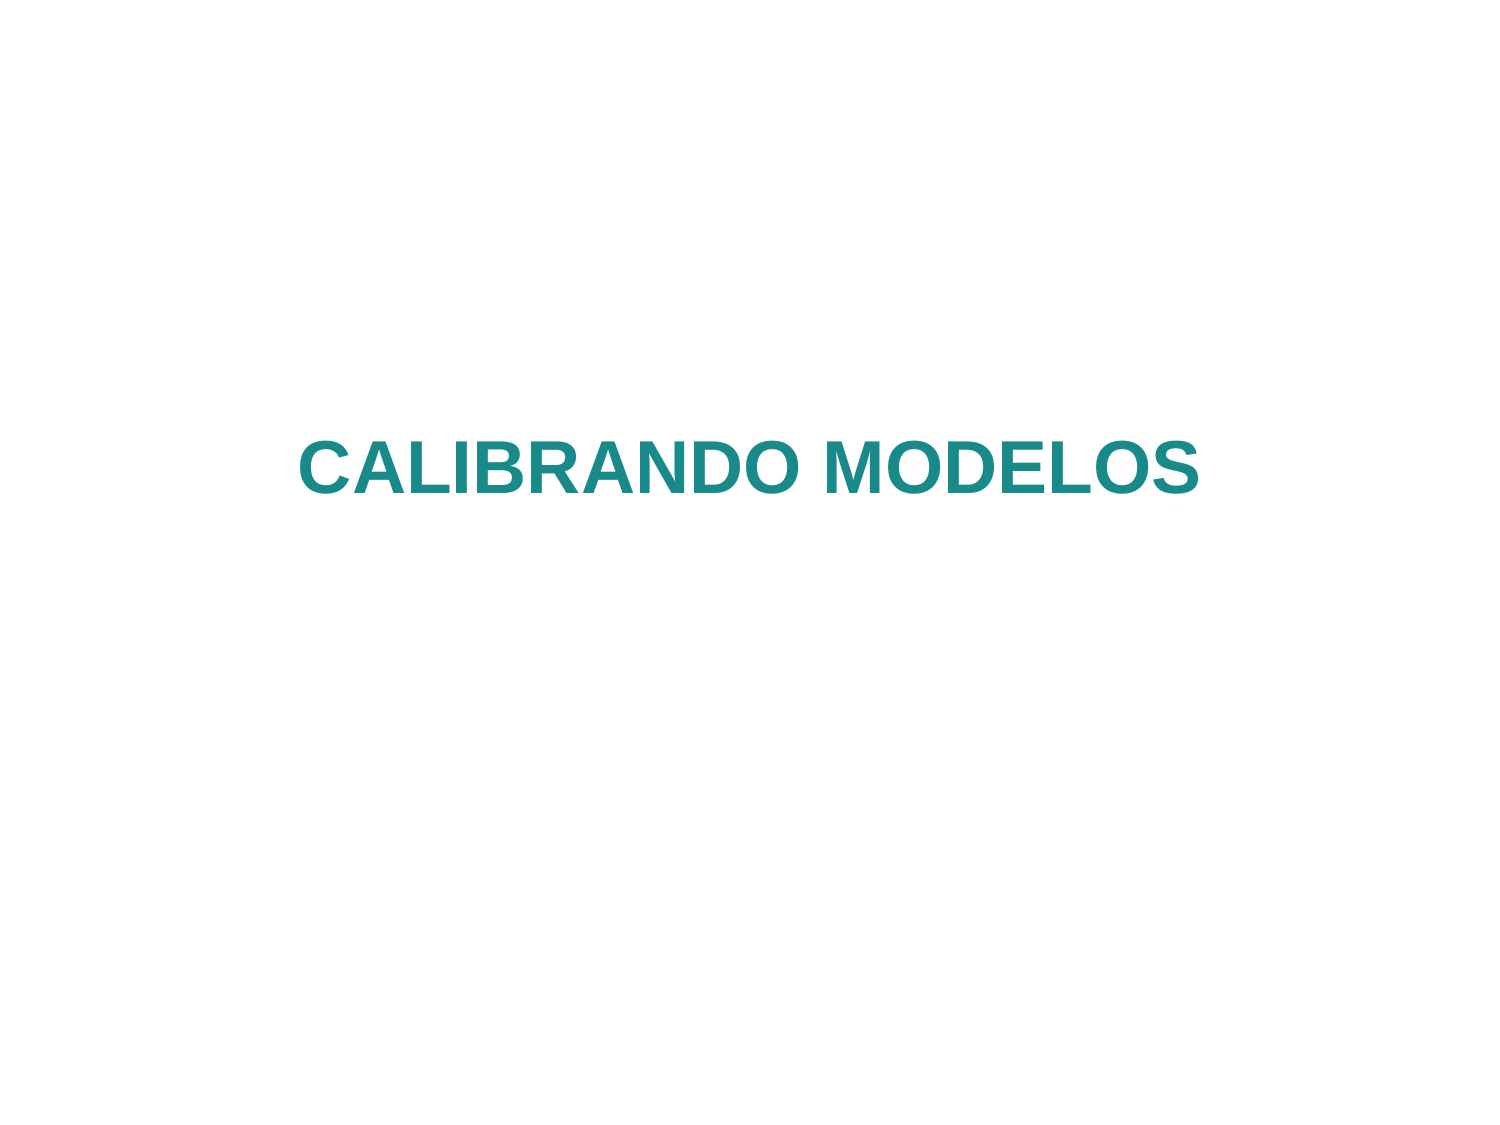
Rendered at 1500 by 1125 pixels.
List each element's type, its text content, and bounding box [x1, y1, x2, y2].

subtitle CALIBRANDO MODELOS [112, 76, 1388, 978]
